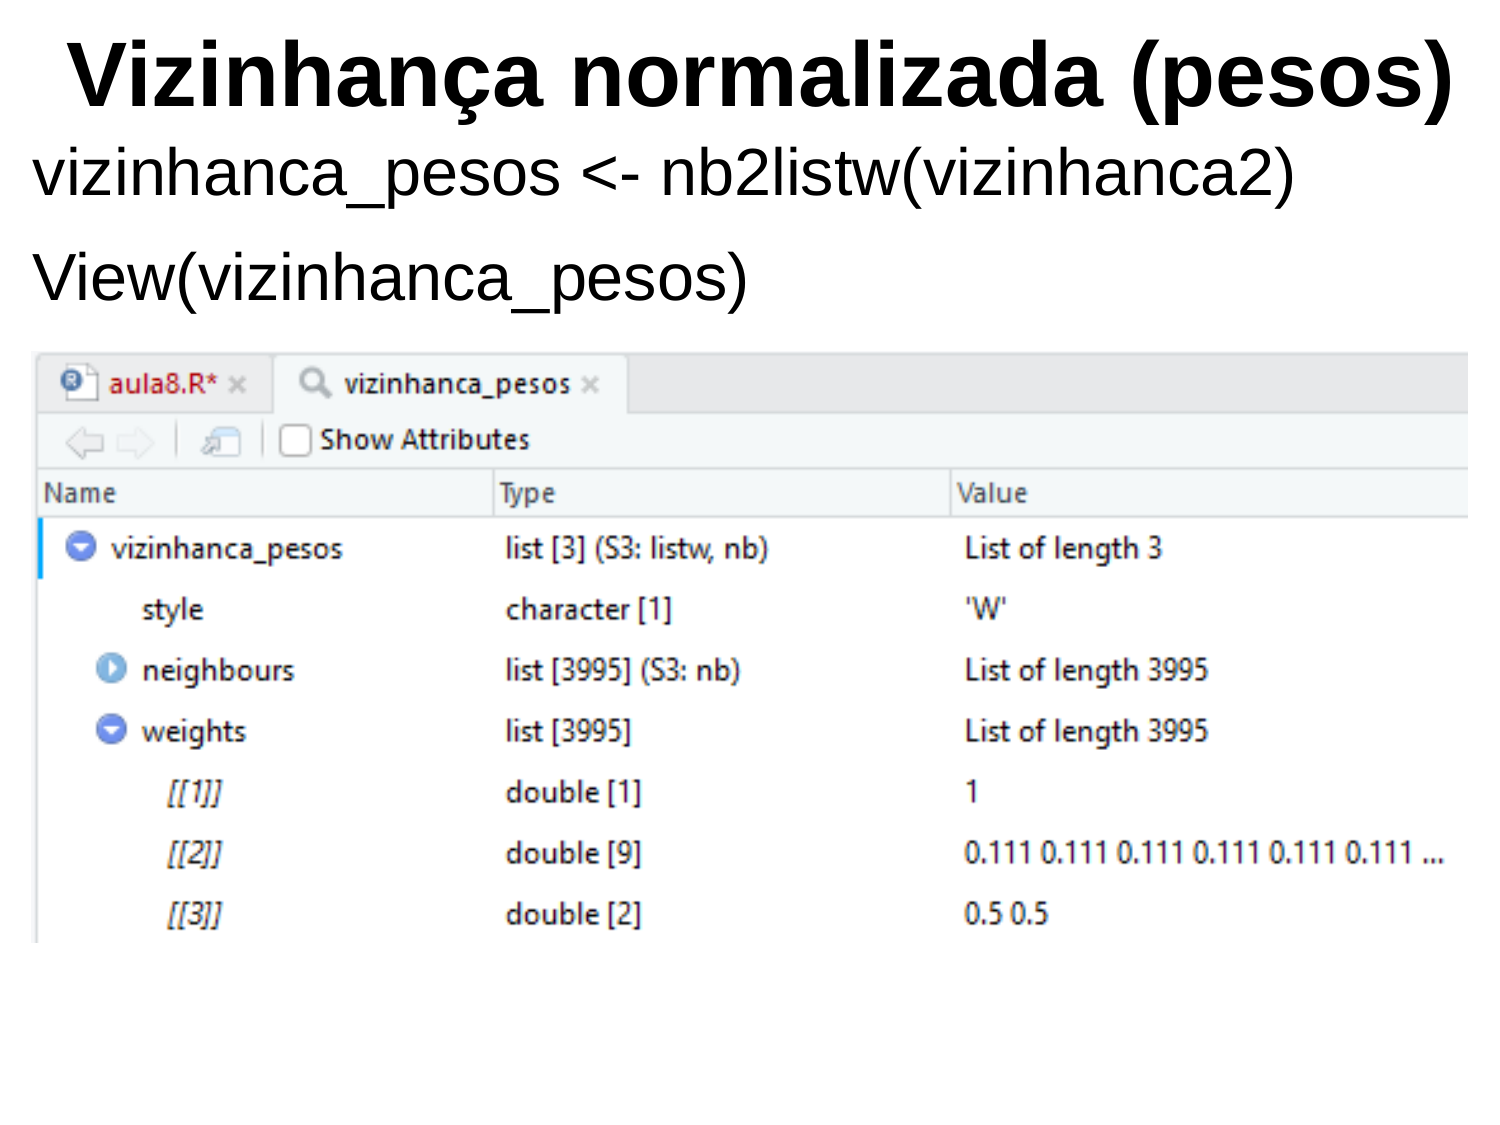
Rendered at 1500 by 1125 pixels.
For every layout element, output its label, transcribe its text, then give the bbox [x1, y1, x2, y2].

list vizinhanca_pesos <- nb2listw(vizinhanca2) View(vizinhanca_pesos) [32, 135, 1467, 351]
picture [31, 351, 1468, 943]
title Vizinhança normalizada (pesos) [54, 0, 1469, 184]
